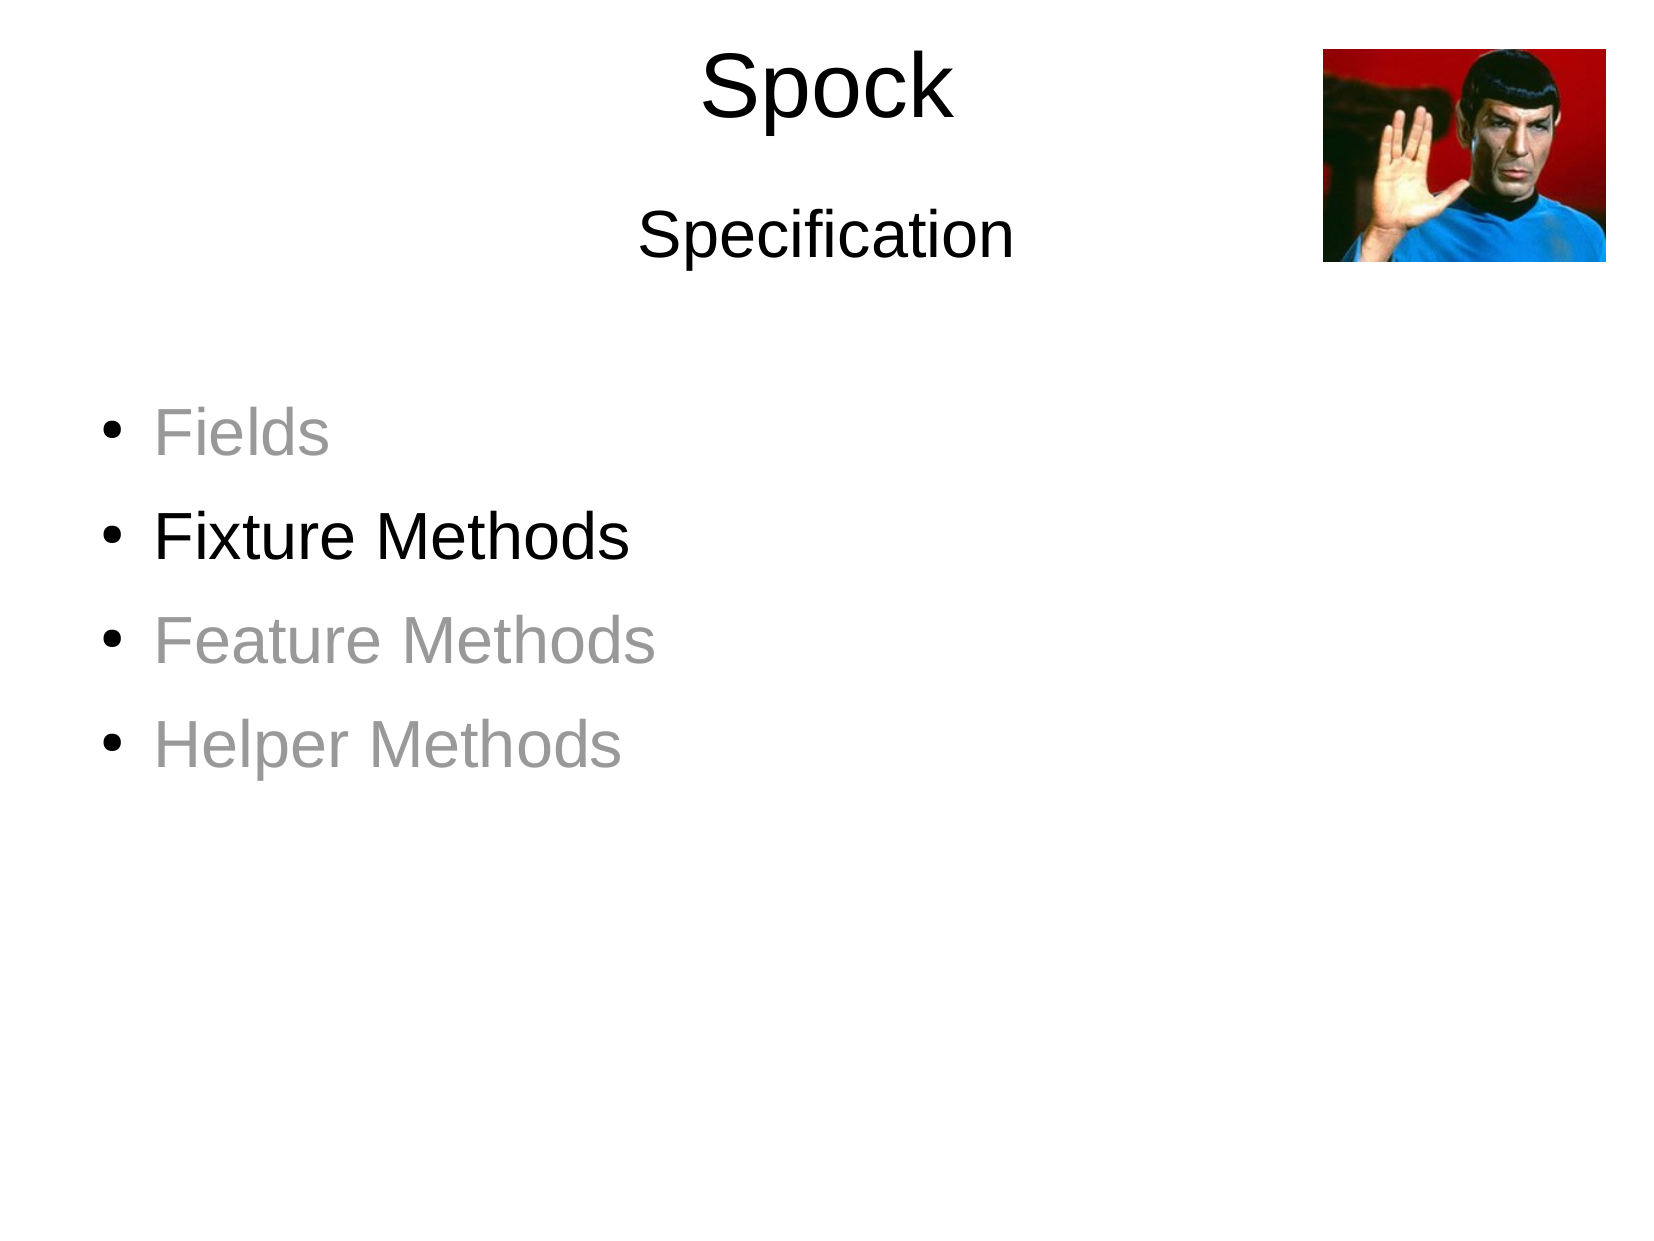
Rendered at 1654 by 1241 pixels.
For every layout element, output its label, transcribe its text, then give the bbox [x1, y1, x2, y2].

picture [1323, 49, 1606, 262]
list Fields Fixture Methods Feature Methods Helper Methods [82, 290, 809, 1010]
title Spock Specification [82, 34, 1571, 272]
